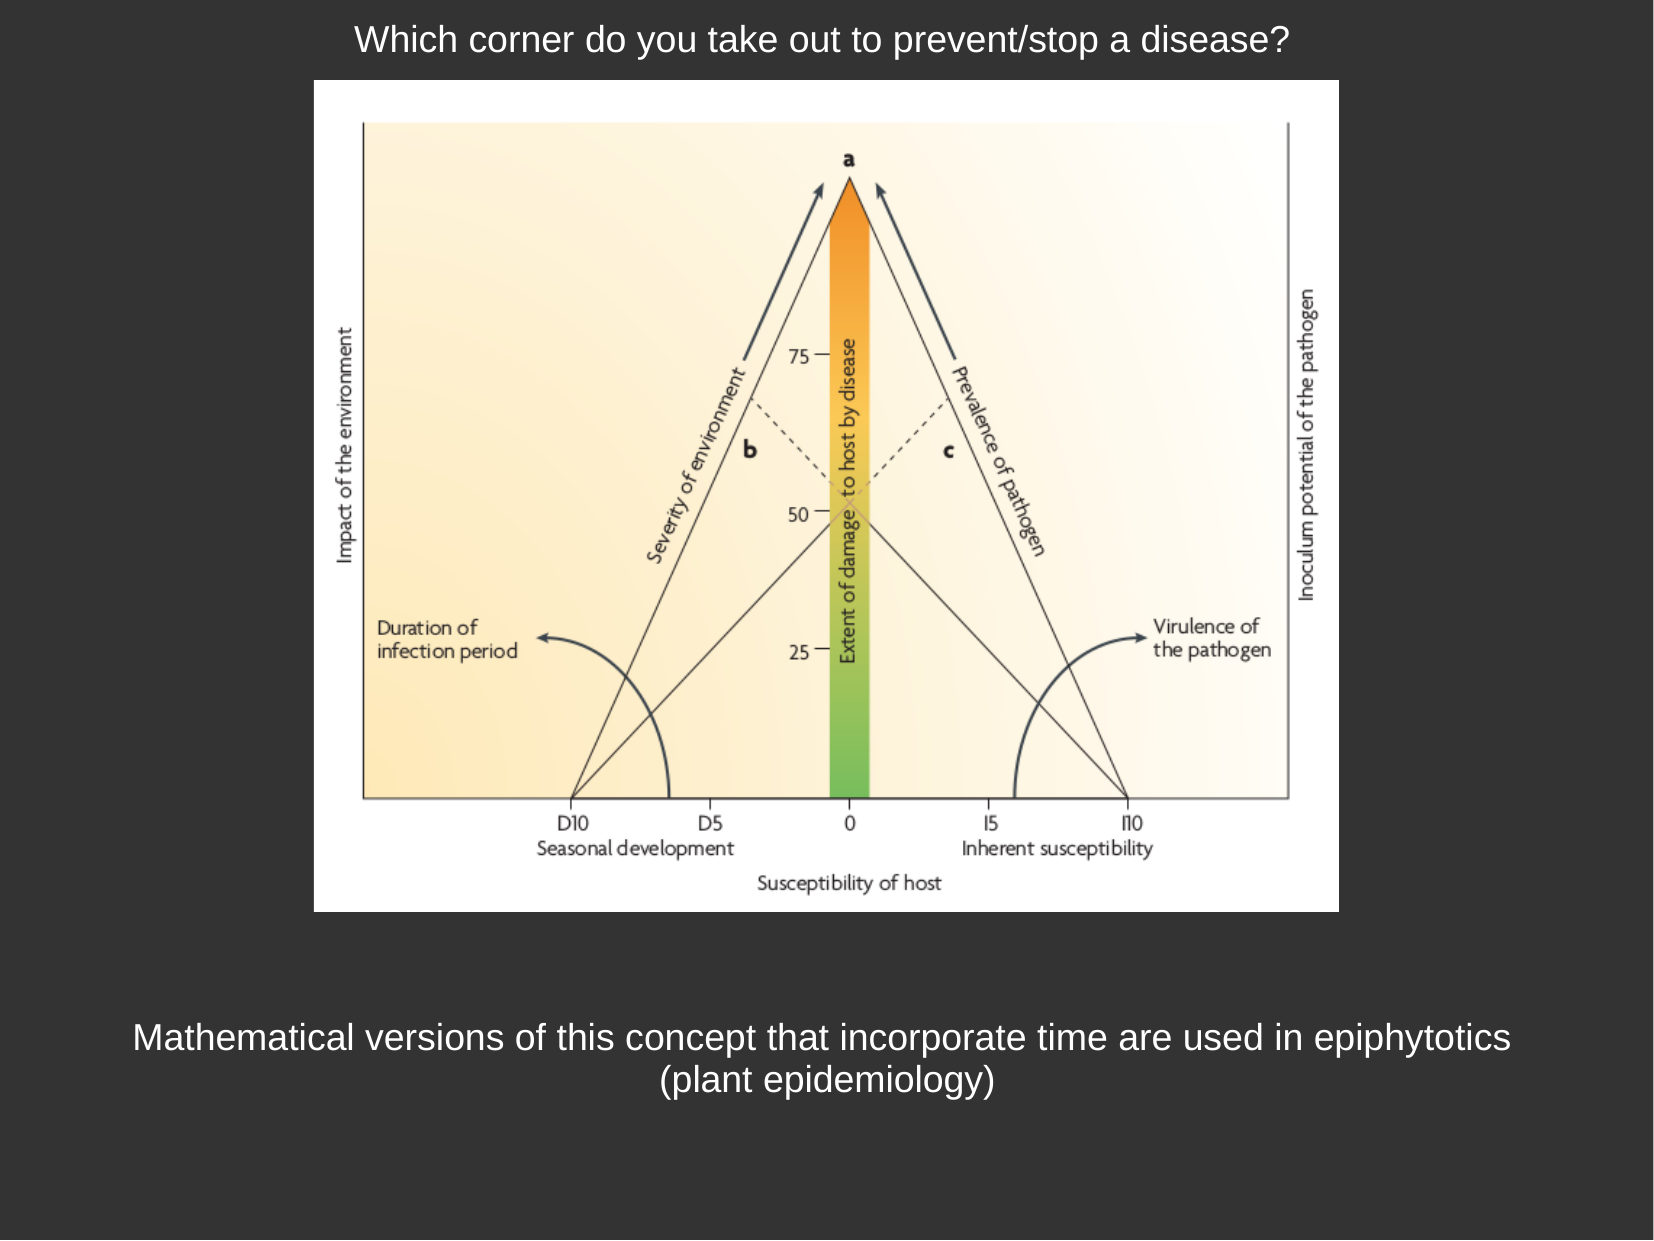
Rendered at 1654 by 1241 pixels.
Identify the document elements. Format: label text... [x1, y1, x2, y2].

text_box Which corner do you take out to prevent/stop a disease? [308, 11, 1337, 69]
text_box Mathematical versions of this concept that incorporate time are used in epiphytotics (plant epidemiology) [68, 1008, 1586, 1108]
picture [313, 80, 1339, 912]
